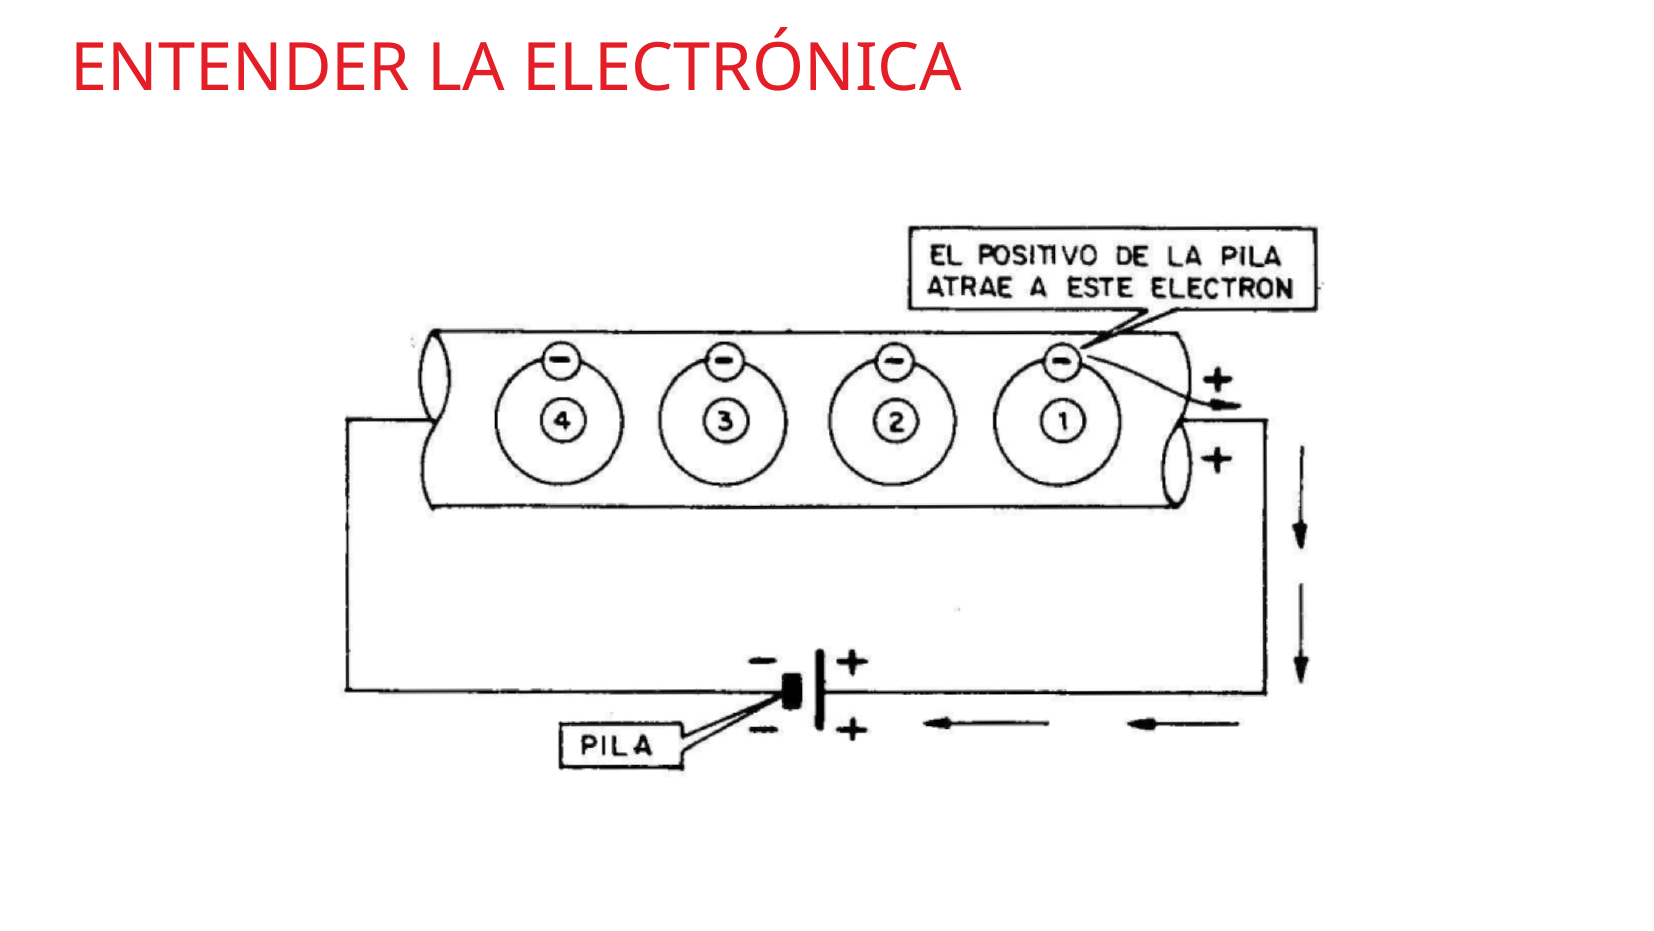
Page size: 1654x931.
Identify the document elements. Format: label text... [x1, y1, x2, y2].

title ENTENDER LA ELECTRÓNICA [70, 11, 1347, 118]
picture [307, 205, 1346, 786]
